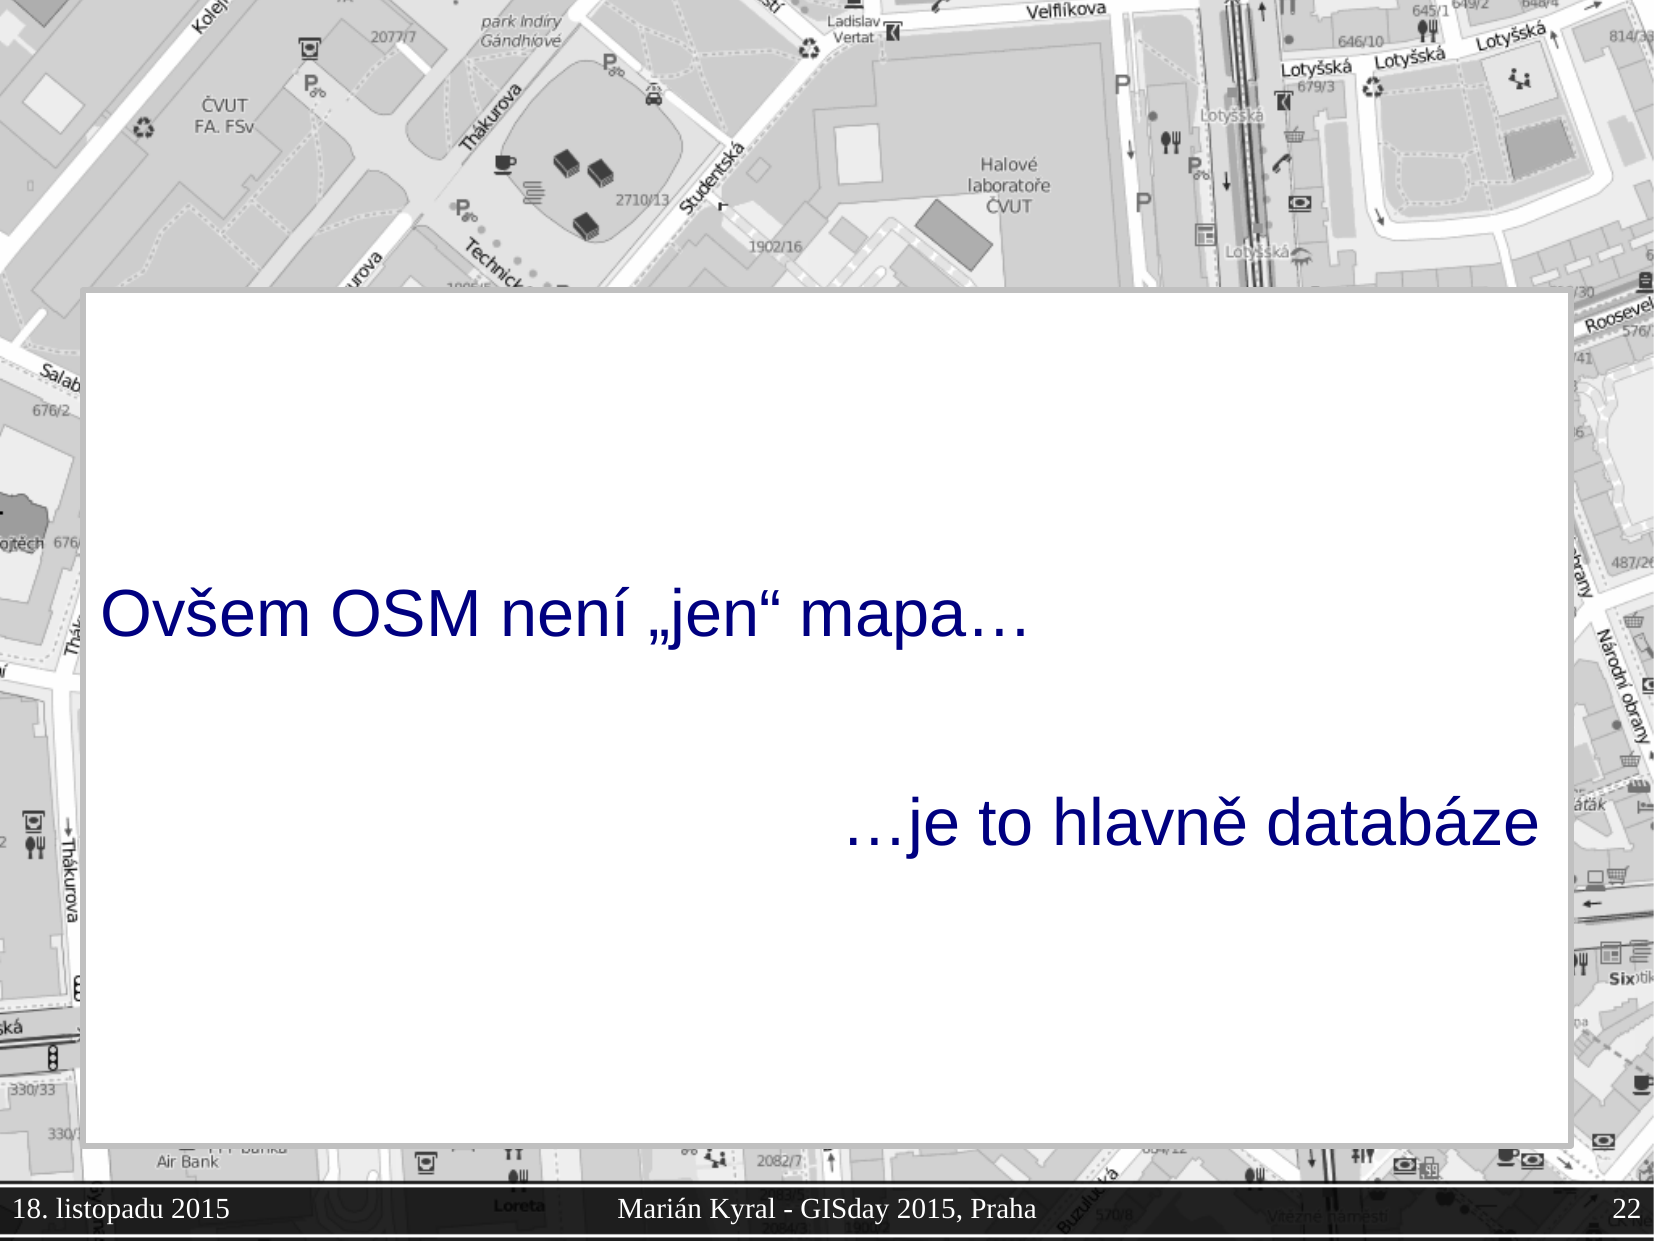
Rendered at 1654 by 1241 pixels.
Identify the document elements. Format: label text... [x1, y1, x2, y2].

list Ovšem OSM není „jen“ mapa… …je to hlavně databáze [82, 290, 1571, 1146]
picture [0, 0, 1654, 1241]
